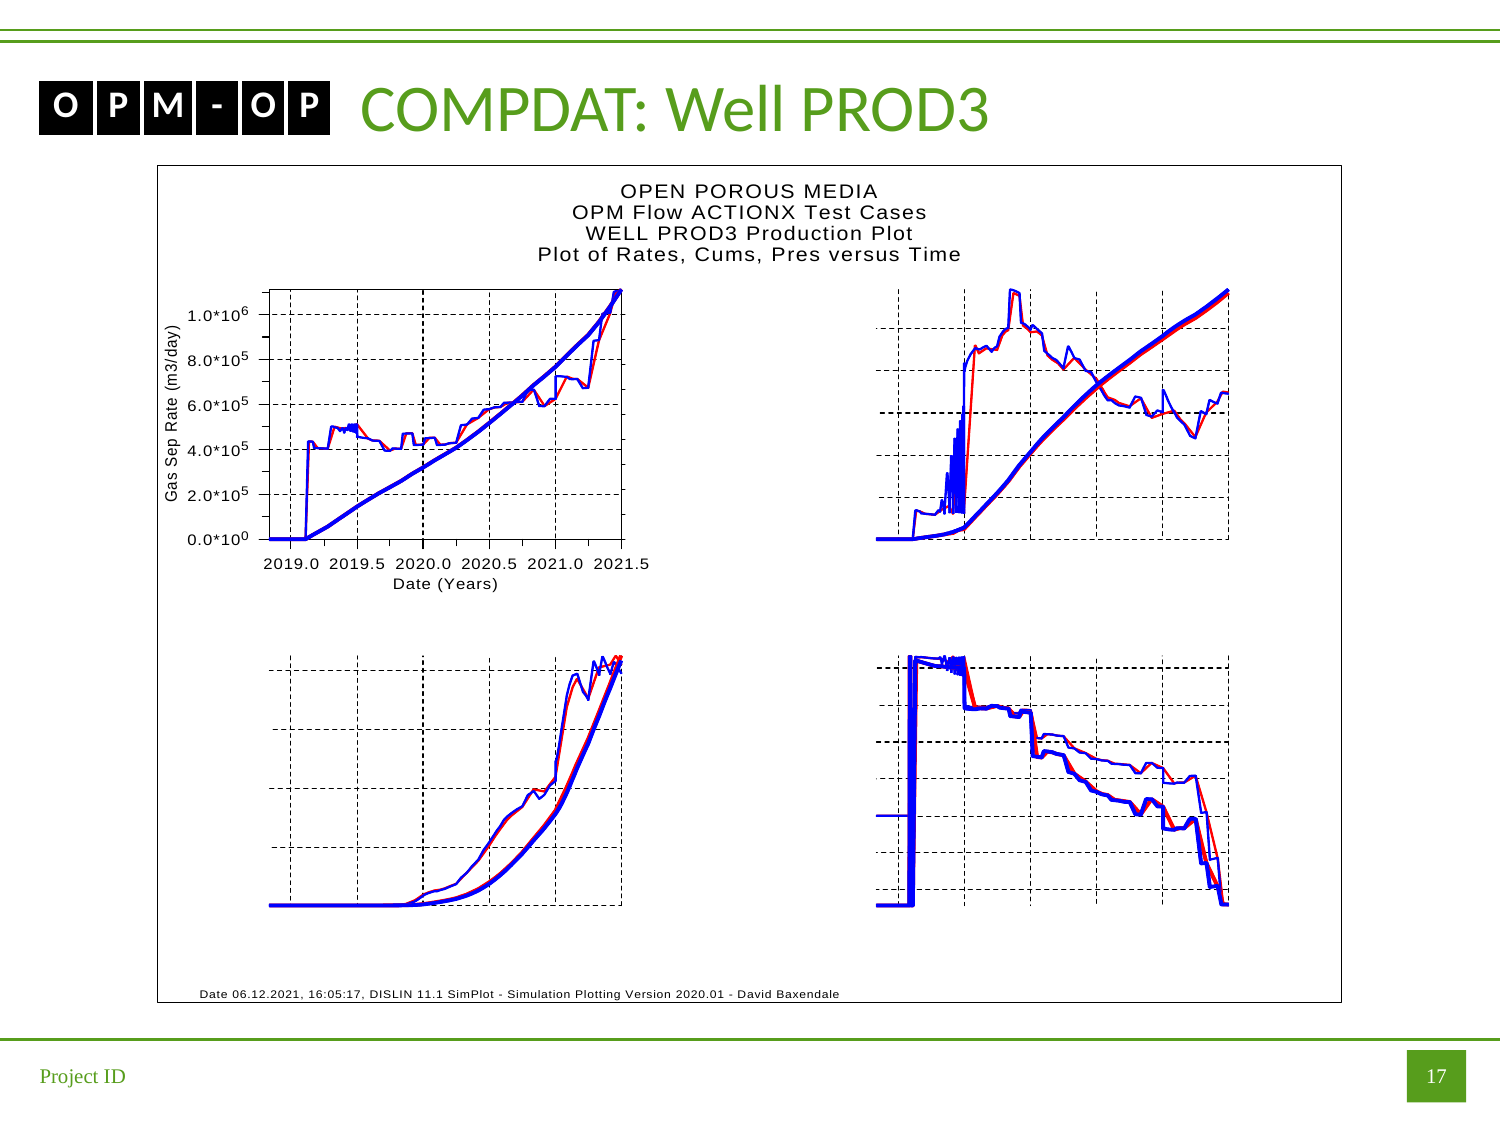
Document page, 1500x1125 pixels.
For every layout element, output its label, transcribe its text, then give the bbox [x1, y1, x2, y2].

picture [157, 165, 1343, 1004]
title COMPDAT: Well PROD3 [360, 77, 1425, 153]
